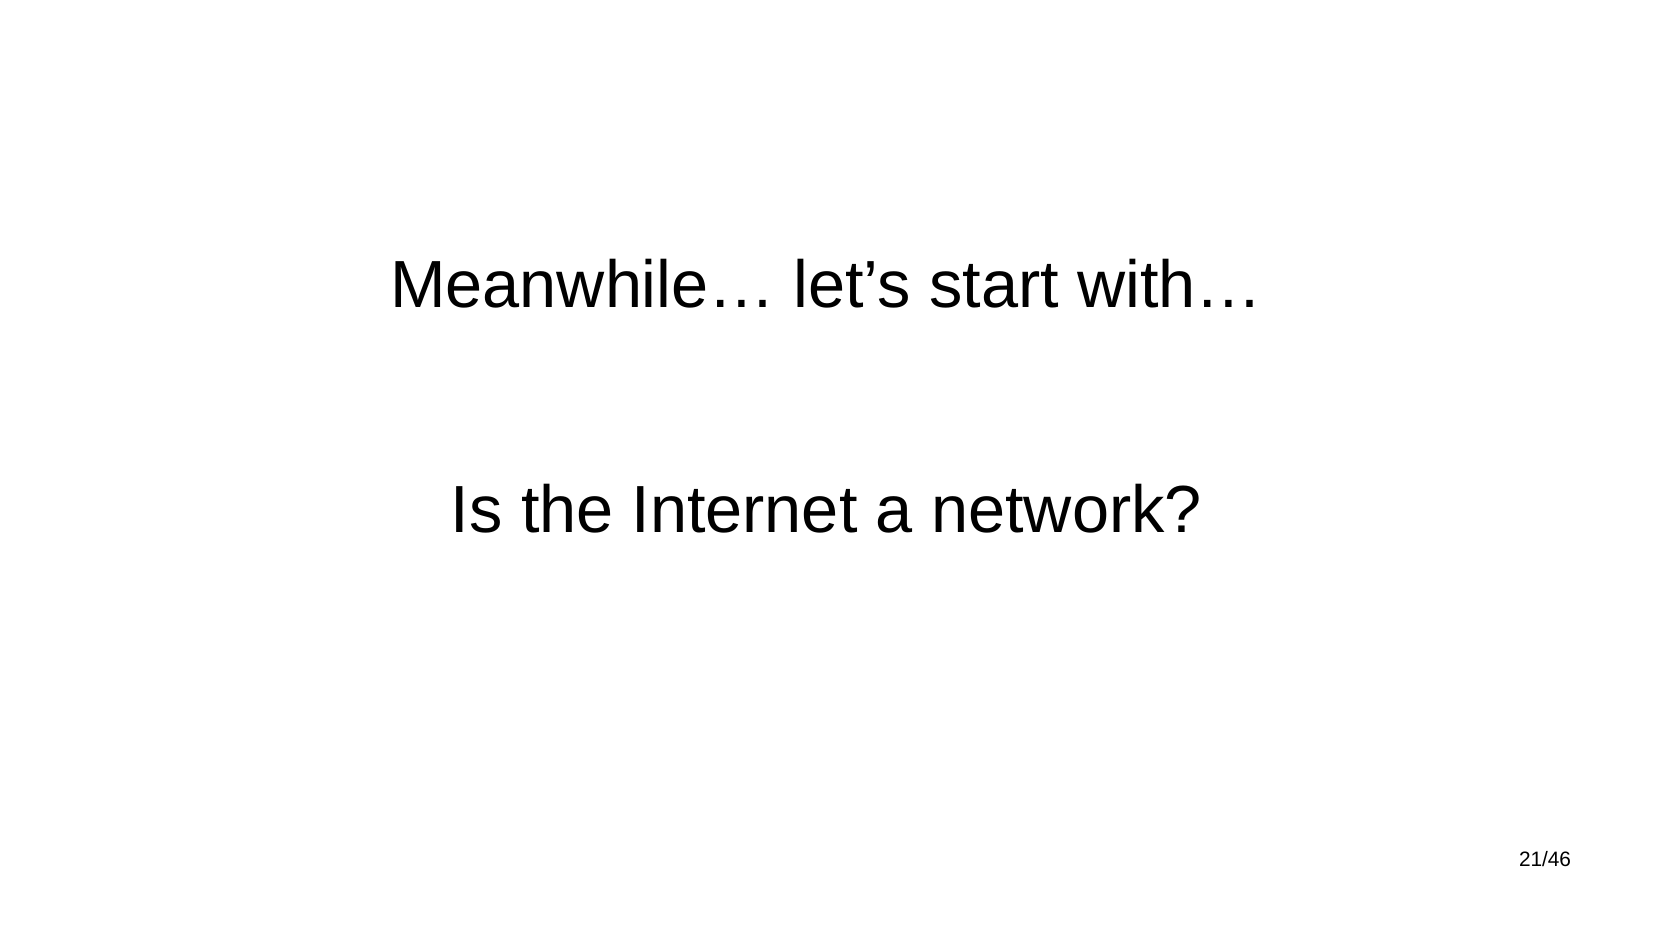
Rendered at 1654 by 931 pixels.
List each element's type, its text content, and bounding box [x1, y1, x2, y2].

subtitle Meanwhile… let’s start with… Is the Internet a network? [82, 37, 1571, 757]
